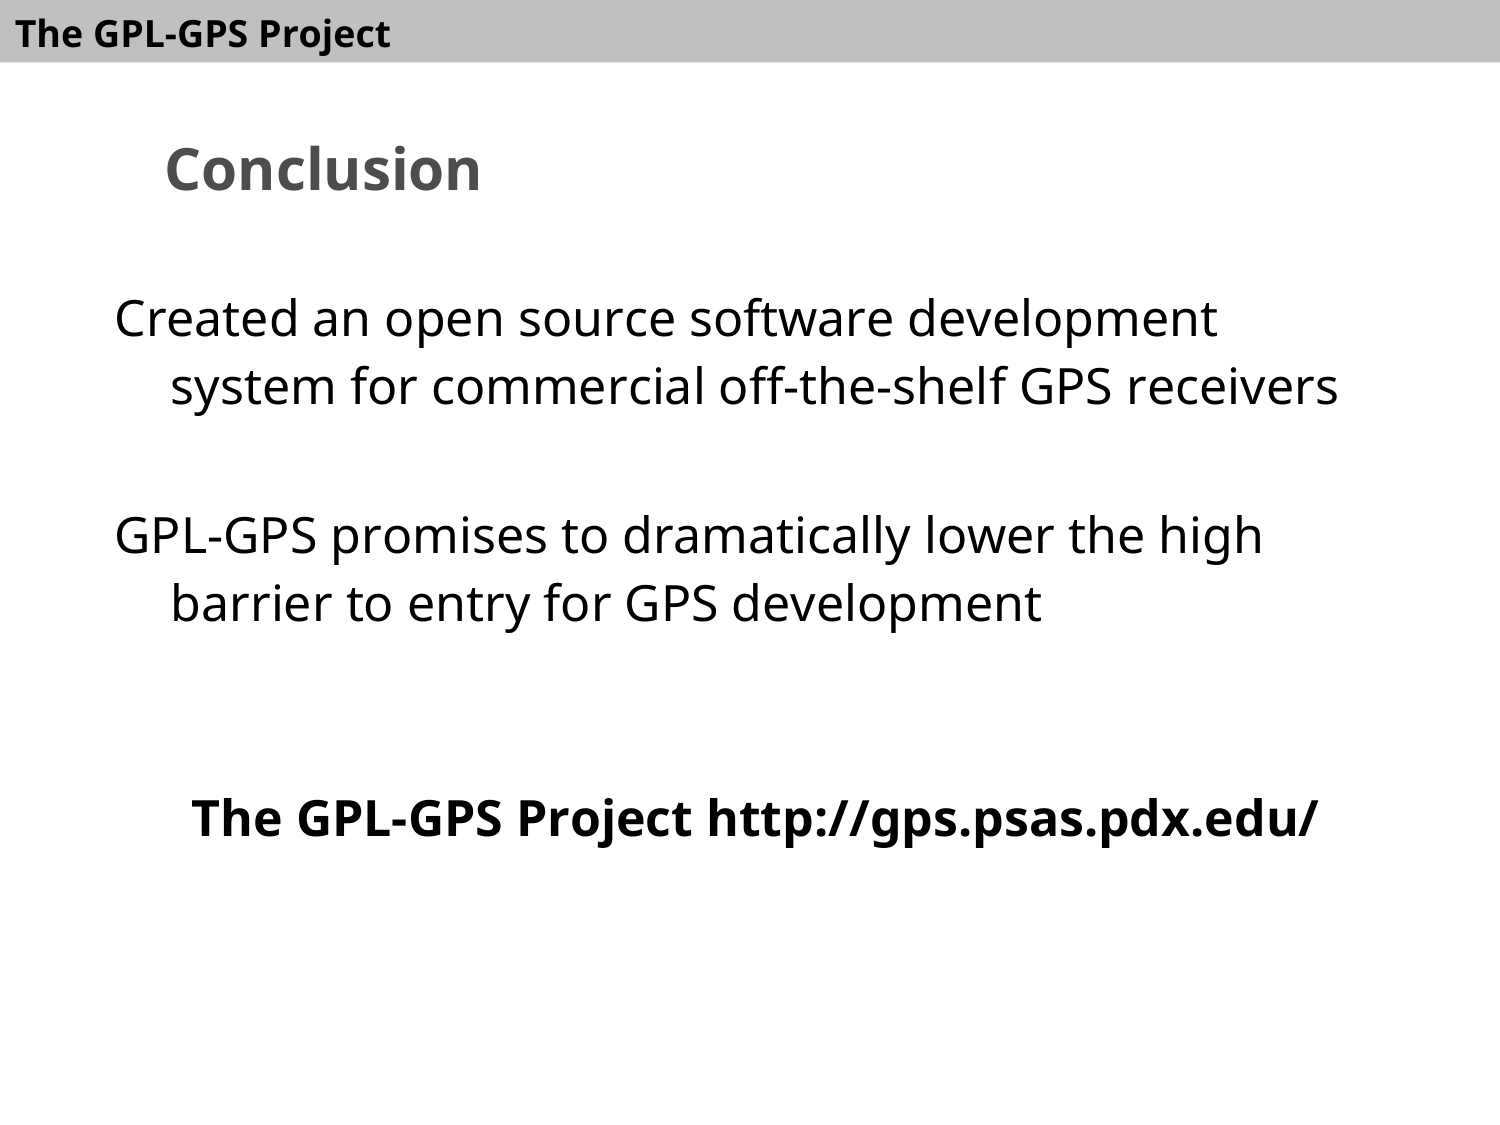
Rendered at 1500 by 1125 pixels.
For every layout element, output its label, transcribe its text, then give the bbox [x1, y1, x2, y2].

list Created an open source software development system for commercial off-the-shelf GPS receivers GPL-GPS promises to dramatically lower the high barrier to entry for GPS development The GPL-GPS Project http://gps.psas.pdx.edu/ [99, 275, 1413, 1013]
title Conclusion [149, 124, 1463, 213]
